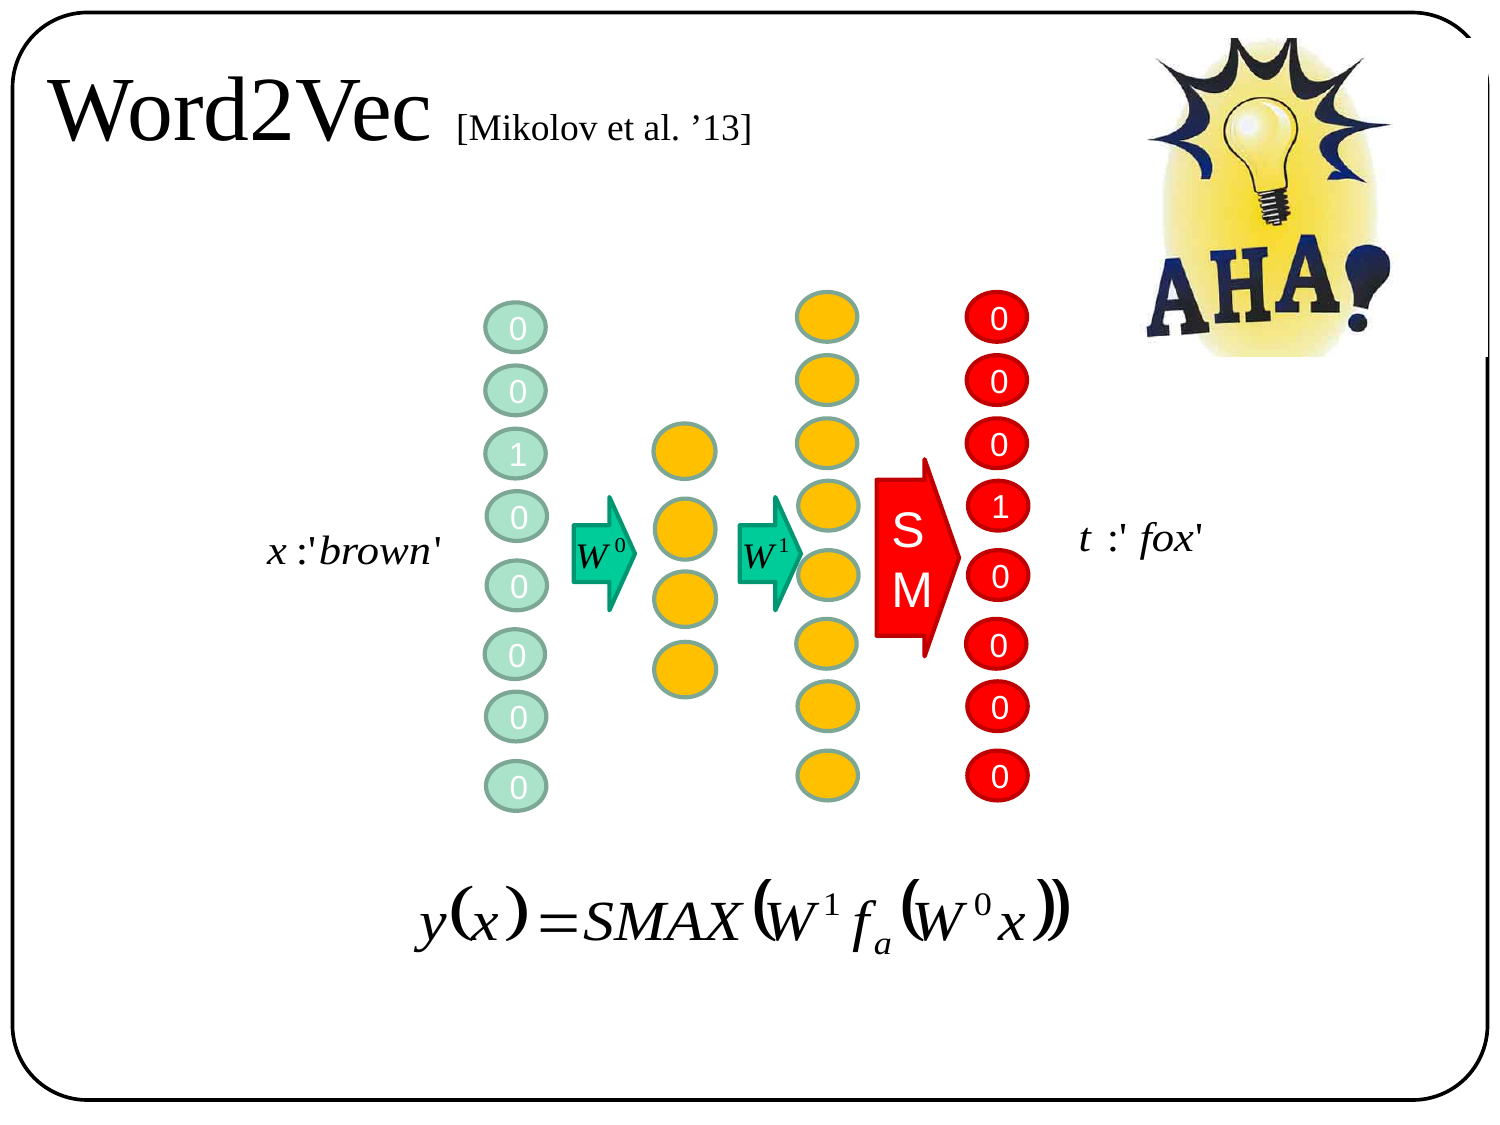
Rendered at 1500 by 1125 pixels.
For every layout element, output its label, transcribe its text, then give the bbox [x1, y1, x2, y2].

text_box 0 [486, 491, 548, 541]
text_box [796, 618, 857, 669]
text_box 0 [967, 750, 1028, 801]
text_box 0 [967, 681, 1028, 732]
text_box [654, 571, 717, 627]
text_box [797, 750, 858, 801]
text_box 0 [966, 618, 1027, 669]
text_box SM [876, 459, 960, 657]
text_box [798, 550, 859, 600]
text_box [798, 480, 859, 531]
text_box [654, 498, 716, 560]
text_box 1 [967, 480, 1029, 531]
picture [1049, 38, 1488, 357]
picture [739, 529, 794, 578]
text_box 1 [485, 428, 546, 479]
text_box 0 [484, 629, 546, 680]
text_box 0 [485, 365, 546, 416]
text_box 0 [967, 550, 1029, 600]
text_box [797, 681, 858, 732]
picture [404, 879, 1071, 969]
text_box [654, 641, 717, 698]
text_box 0 [485, 691, 547, 742]
title Word2Vec [Mikolov et al. ’13] [32, 10, 1308, 198]
text_box 0 [966, 355, 1028, 405]
text_box 0 [486, 560, 548, 611]
chart [405, 880, 1074, 973]
text_box [796, 418, 858, 469]
chart [1073, 511, 1212, 571]
text_box 0 [966, 291, 1028, 342]
text_box [796, 291, 858, 342]
text_box [653, 423, 716, 479]
chart [259, 529, 450, 578]
text_box 0 [966, 418, 1028, 469]
picture [1072, 510, 1211, 569]
picture [258, 527, 448, 575]
text_box 0 [485, 302, 546, 353]
text_box 0 [485, 761, 547, 811]
text_box [796, 355, 858, 405]
picture [572, 529, 632, 578]
